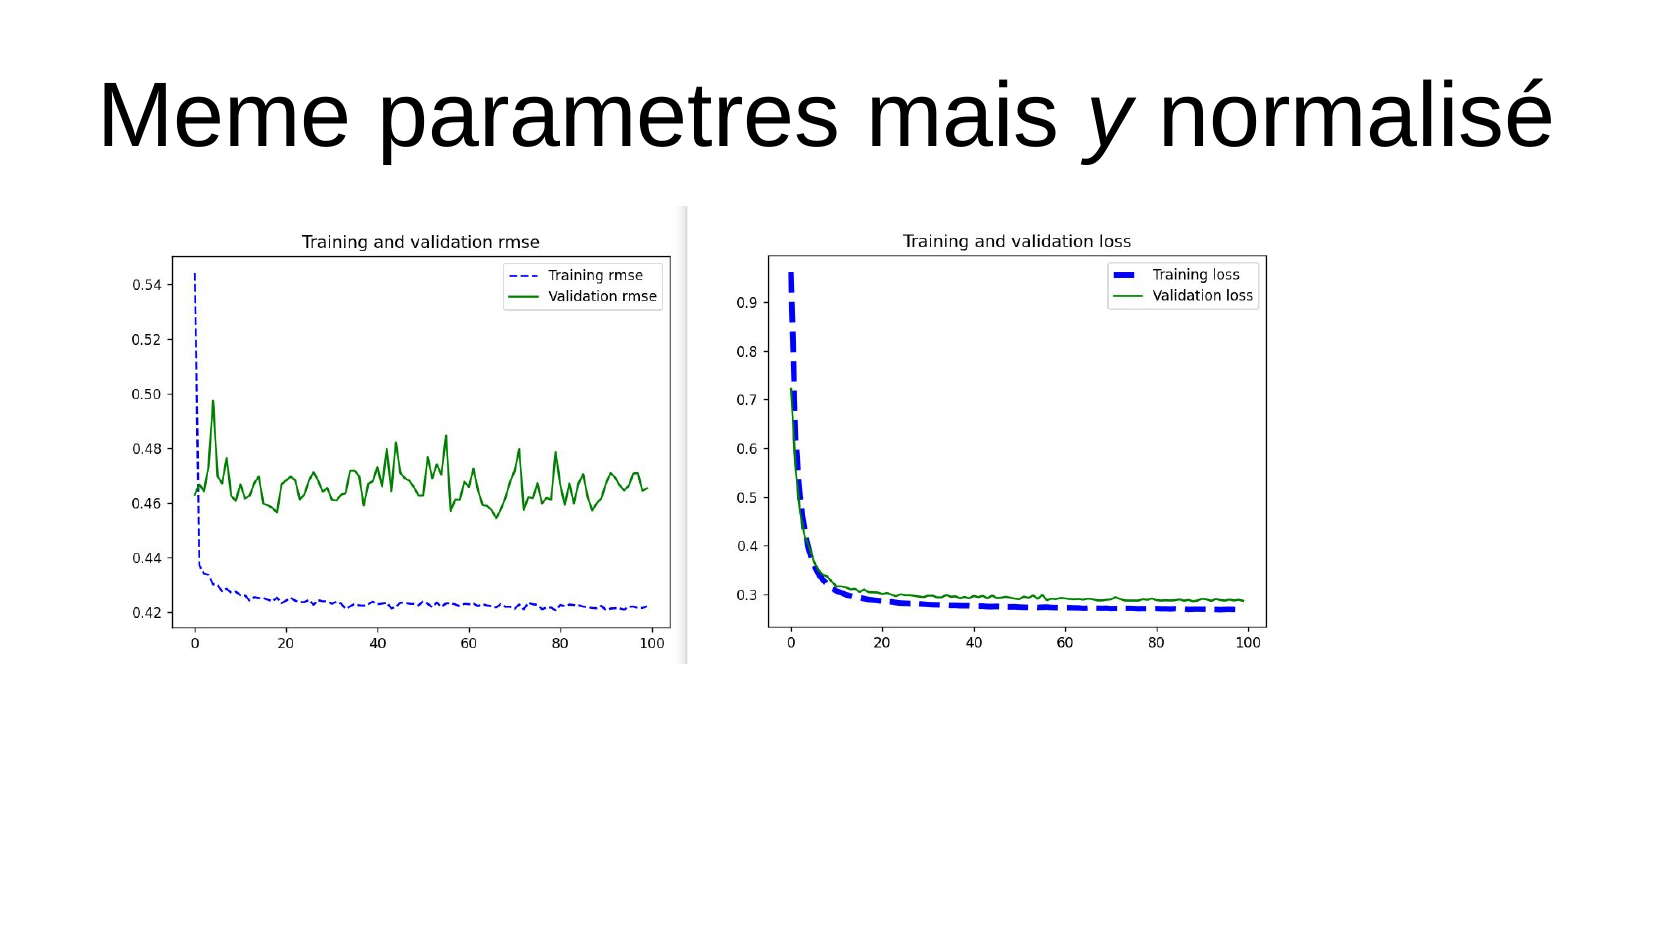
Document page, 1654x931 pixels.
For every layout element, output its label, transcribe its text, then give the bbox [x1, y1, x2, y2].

title Meme parametres mais y normalisé [82, 37, 1571, 193]
picture [118, 206, 1300, 664]
